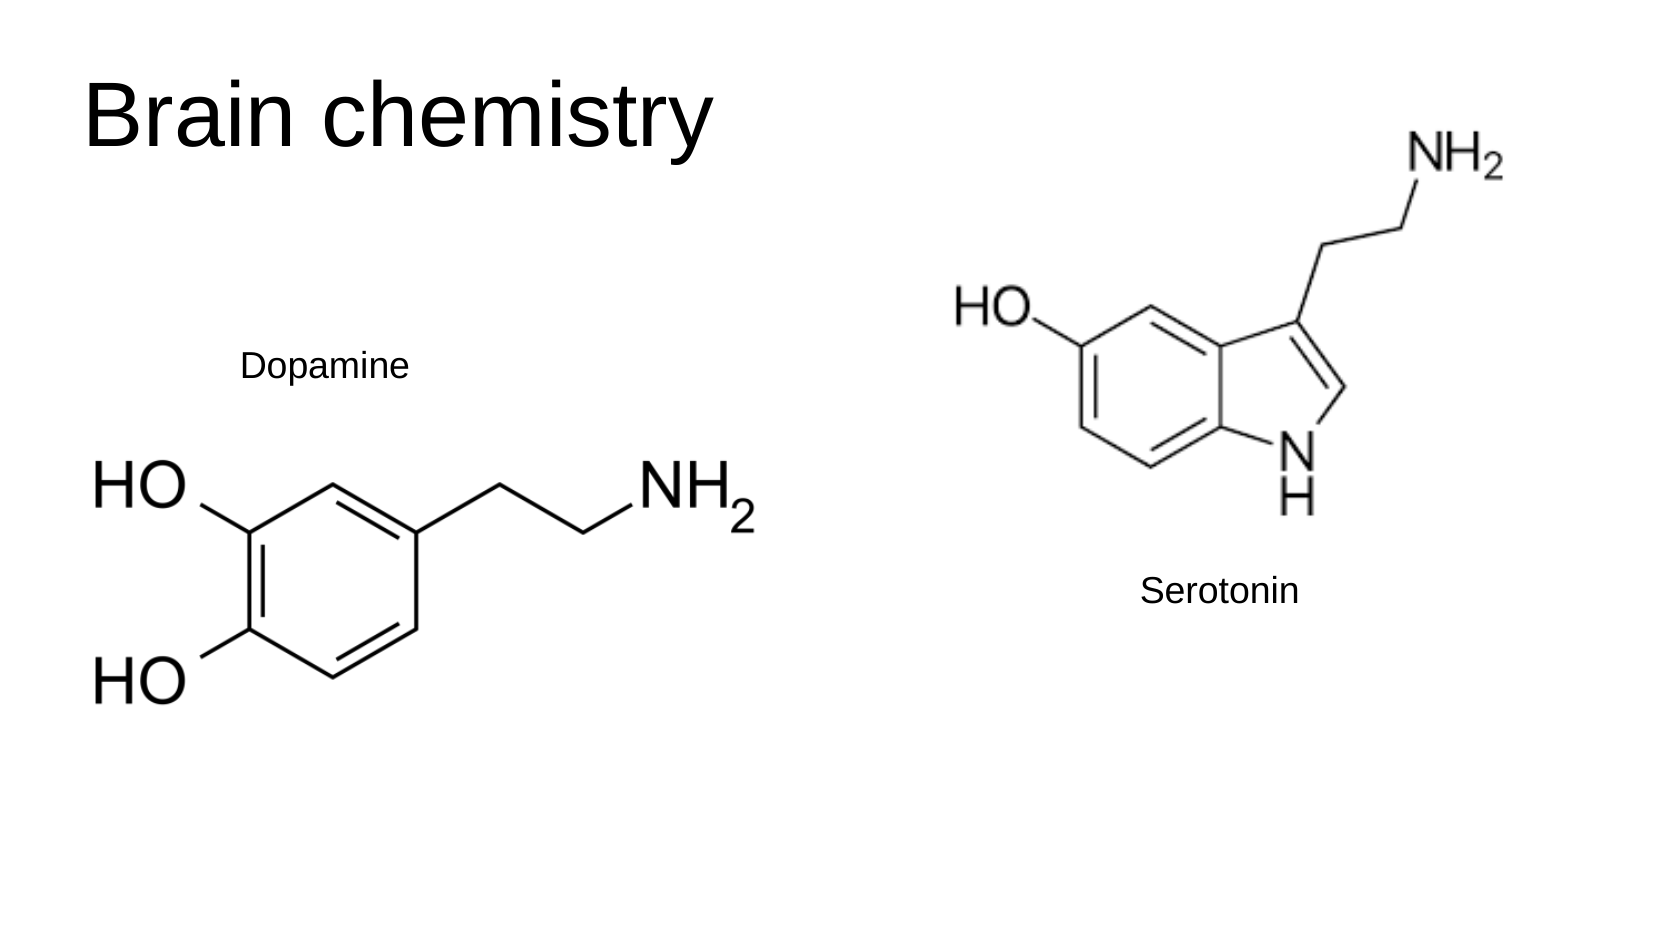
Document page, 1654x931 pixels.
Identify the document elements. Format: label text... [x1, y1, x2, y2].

picture [937, 112, 1523, 536]
title Brain chemistry [82, 37, 751, 193]
picture [60, 412, 788, 750]
text_box Serotonin [1125, 562, 1501, 676]
text_box Dopamine [225, 337, 526, 413]
